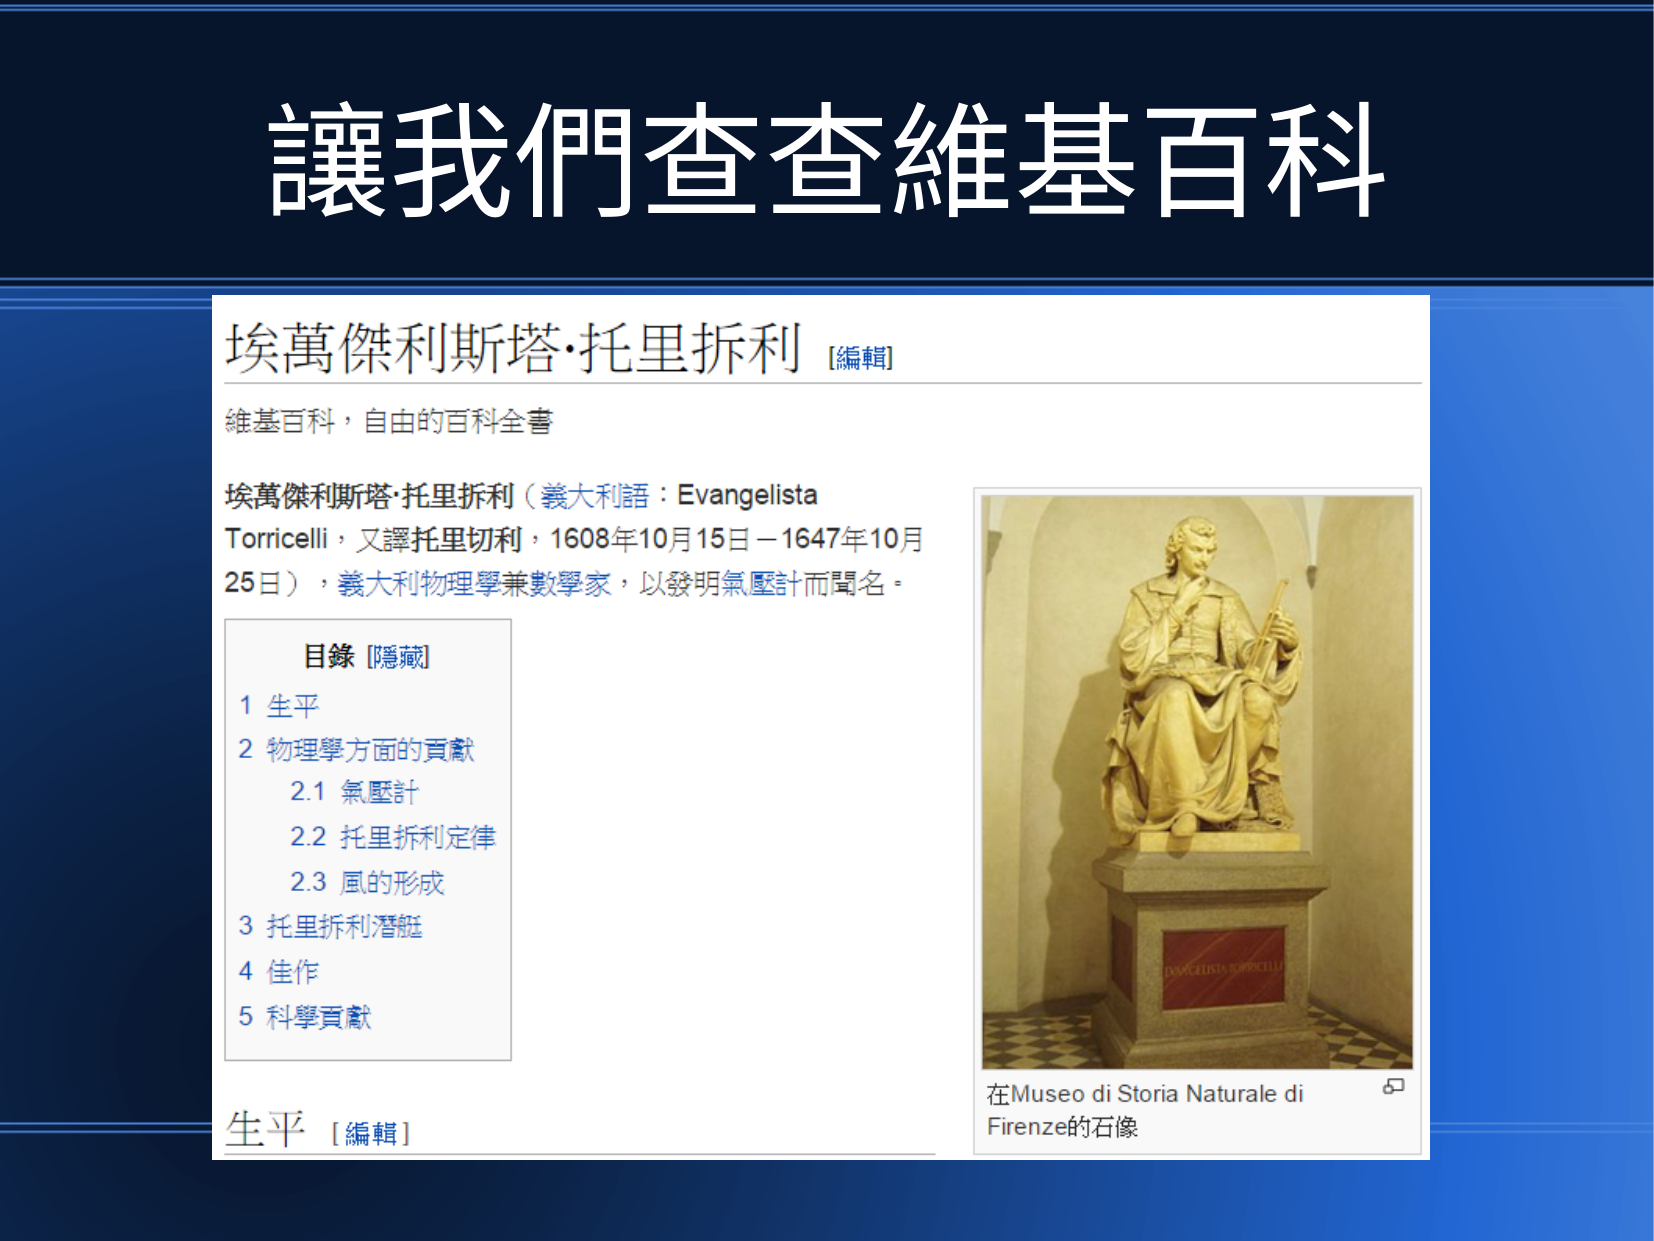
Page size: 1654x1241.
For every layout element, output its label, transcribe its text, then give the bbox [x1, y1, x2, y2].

picture [0, 0, 1654, 1241]
title 讓我們查查維基百科 [82, 49, 1571, 257]
